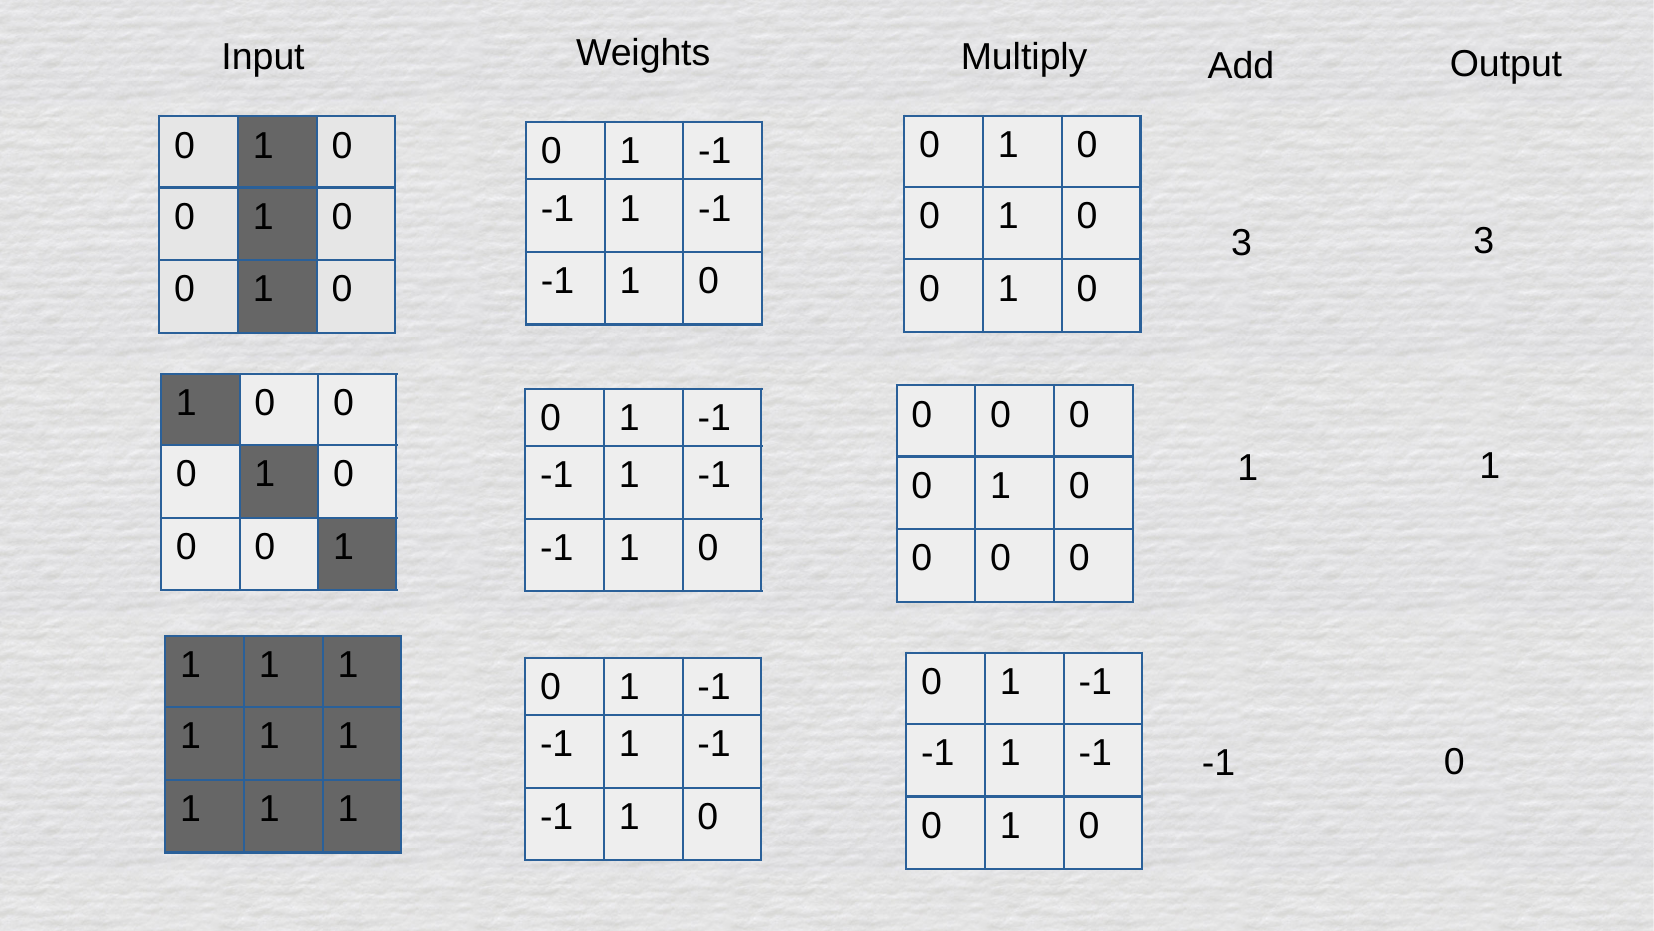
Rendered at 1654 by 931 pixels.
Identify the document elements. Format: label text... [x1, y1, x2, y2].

table_header 0 [160, 117, 237, 186]
table_cell 1 [605, 520, 682, 590]
table_cell -1 [526, 447, 603, 518]
table_cell 1 [984, 188, 1061, 258]
table_header 1 [605, 390, 682, 445]
table_cell 1 [984, 260, 1061, 331]
table_header 0 [319, 375, 395, 444]
text_box 3 [1216, 214, 1300, 272]
table_cell 1 [976, 458, 1053, 528]
table_header 0 [1055, 386, 1132, 455]
table_header 0 [905, 117, 982, 186]
table_cell -1 [526, 520, 603, 590]
table_header 0 [976, 386, 1053, 455]
table_cell 1 [239, 189, 316, 259]
table_cell 0 [898, 458, 974, 528]
text_box Add [1192, 37, 1359, 95]
table_header 1 [166, 637, 243, 706]
table_cell 1 [166, 708, 243, 779]
table_cell 0 [976, 530, 1053, 601]
text_box Multiply [946, 27, 1112, 85]
table_cell 1 [241, 446, 317, 517]
table_cell 1 [606, 253, 682, 323]
table_header -1 [684, 390, 760, 445]
text_box -1 [1187, 734, 1270, 792]
table_cell 0 [1055, 530, 1132, 601]
table_cell 1 [606, 180, 682, 251]
table_cell 0 [318, 189, 394, 259]
table_cell 1 [605, 789, 682, 859]
table_cell -1 [684, 716, 760, 787]
table_header 0 [241, 375, 317, 444]
table_cell 1 [239, 261, 316, 332]
table_cell -1 [527, 180, 604, 251]
text_box Input [206, 27, 349, 85]
table_header -1 [684, 659, 760, 714]
table_header 0 [898, 386, 974, 455]
table_header 0 [526, 390, 603, 445]
table_header 1 [239, 117, 316, 186]
text_box Output [1434, 35, 1601, 93]
table_cell 1 [166, 781, 243, 851]
table_cell 1 [245, 708, 322, 779]
table_header 0 [526, 659, 603, 714]
text_box 1 [1464, 437, 1548, 495]
table_cell 0 [684, 789, 760, 859]
picture [0, 0, 1654, 931]
table_header 1 [986, 654, 1063, 723]
table_cell 0 [160, 189, 237, 259]
table_cell -1 [526, 716, 603, 787]
table_cell 1 [245, 781, 322, 851]
table_cell 0 [318, 261, 394, 332]
table_cell 0 [1063, 260, 1139, 331]
table_cell 0 [905, 188, 982, 258]
table_header 1 [245, 637, 322, 706]
table_header 0 [527, 123, 604, 178]
table_header 1 [606, 123, 682, 178]
table_cell -1 [684, 180, 761, 251]
table_cell 1 [324, 708, 400, 779]
table_cell -1 [684, 447, 760, 518]
table_header 1 [984, 117, 1061, 186]
text_box 0 [1429, 732, 1512, 790]
table_cell -1 [907, 725, 984, 795]
table_cell 0 [319, 446, 395, 517]
table_header 1 [162, 375, 239, 444]
table_cell -1 [527, 253, 604, 323]
table_cell 0 [1063, 188, 1139, 258]
table_cell 1 [986, 798, 1063, 868]
table_header -1 [1065, 654, 1141, 723]
text_box 1 [1222, 439, 1306, 497]
text_box Weights [561, 23, 727, 93]
table_cell 1 [319, 519, 395, 589]
table_cell 1 [605, 447, 682, 518]
table_cell 0 [907, 798, 984, 868]
table_header 0 [907, 654, 984, 723]
table_cell 1 [986, 725, 1063, 795]
table_cell 0 [1065, 798, 1141, 868]
table_cell -1 [1065, 725, 1141, 795]
table_header 1 [605, 659, 682, 714]
table_cell -1 [526, 789, 603, 859]
table_header 1 [324, 637, 400, 706]
table_header 0 [318, 117, 394, 186]
table_cell 0 [160, 261, 237, 332]
table_cell 0 [898, 530, 974, 601]
text_box 3 [1458, 212, 1542, 270]
table_cell 1 [605, 716, 682, 787]
table_cell 0 [684, 520, 760, 590]
table_cell 0 [241, 519, 317, 589]
table_cell 1 [324, 781, 400, 851]
table_cell 0 [162, 446, 239, 517]
table_cell 0 [1055, 458, 1132, 528]
table_header -1 [684, 123, 761, 178]
table_cell 0 [162, 519, 239, 589]
table_cell 0 [905, 260, 982, 331]
table_cell 0 [684, 253, 761, 323]
table_header 0 [1063, 117, 1139, 186]
